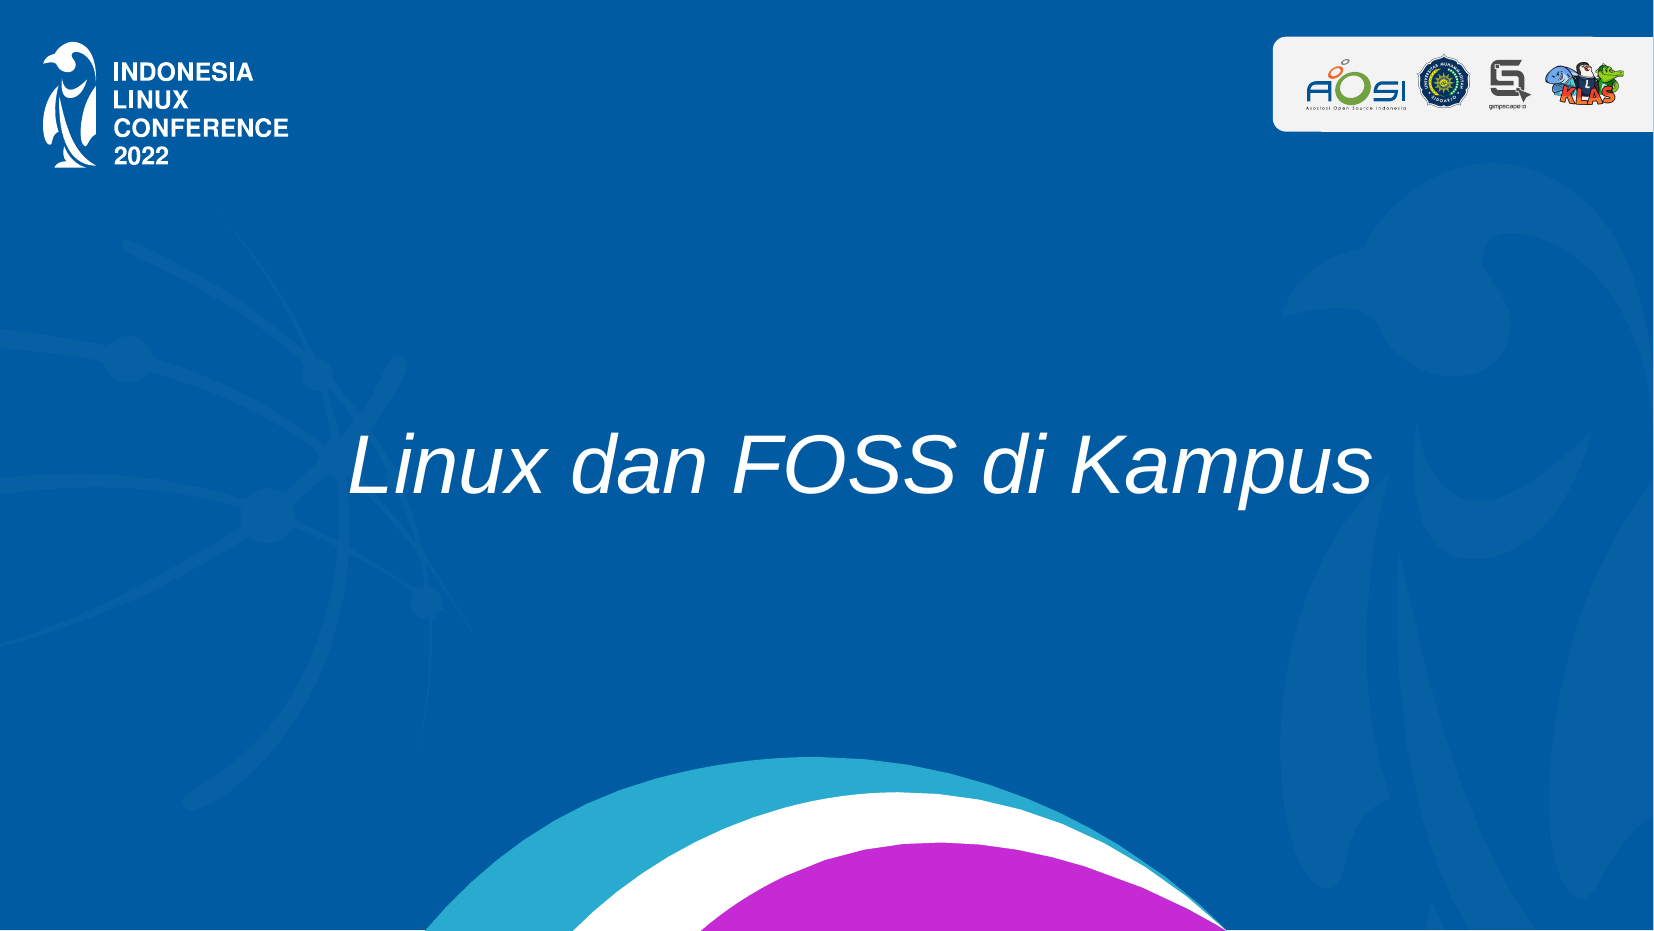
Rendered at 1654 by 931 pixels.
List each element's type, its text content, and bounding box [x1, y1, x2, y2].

text_box [424, 756, 1227, 931]
picture [1417, 54, 1471, 108]
picture [1545, 62, 1624, 105]
text_box Linux dan FOSS di Kampus [187, 255, 1501, 676]
